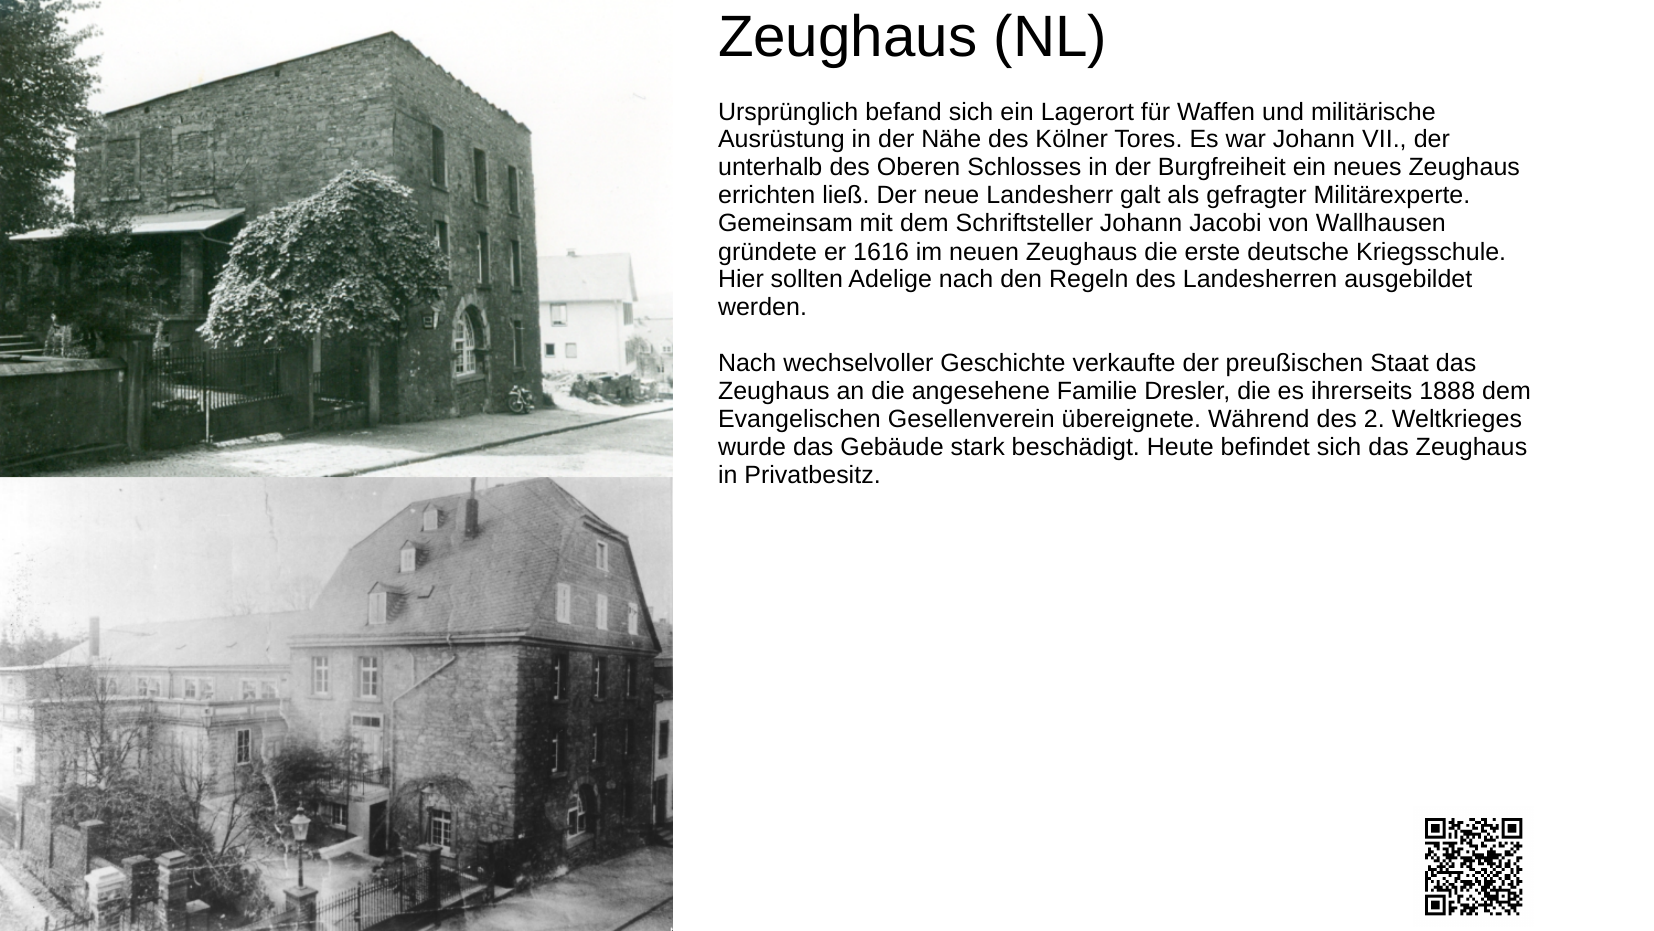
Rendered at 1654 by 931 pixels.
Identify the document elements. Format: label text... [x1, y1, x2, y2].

picture [1413, 854, 1534, 927]
picture [0, 0, 673, 931]
title Zeughaus (NL) Ursprünglich befand sich ein Lagerort für Waffen und militärische Ausrüstung in der Nähe des Kölner Tores. Es war Johann VII., der unterhalb des Oberen Schlosses in der Burgfreiheit ein neues Zeughaus errichten ließ. Der neue Landesherr galt als gefragter Militärexperte. Gemeinsam mit dem Schriftsteller Johann Jacobi von Wallhausen gründete er 1616 im neuen Zeughaus die erste deutsche Kriegsschule. Hier sollten Adelige nach den Regeln des Landesherren ausgebildet werden. Nach wechselvoller Geschichte verkaufte der preußischen Staat das Zeughaus an die angesehene Familie Dresler, die es ihrerseits 1888 dem Evangelischen Gesellenverein übereignete. Während des 2. Weltkrieges wurde das Gebäude stark beschädigt. Heute befindet sich das Zeughaus in Privatbesitz. [718, 60, 1546, 854]
